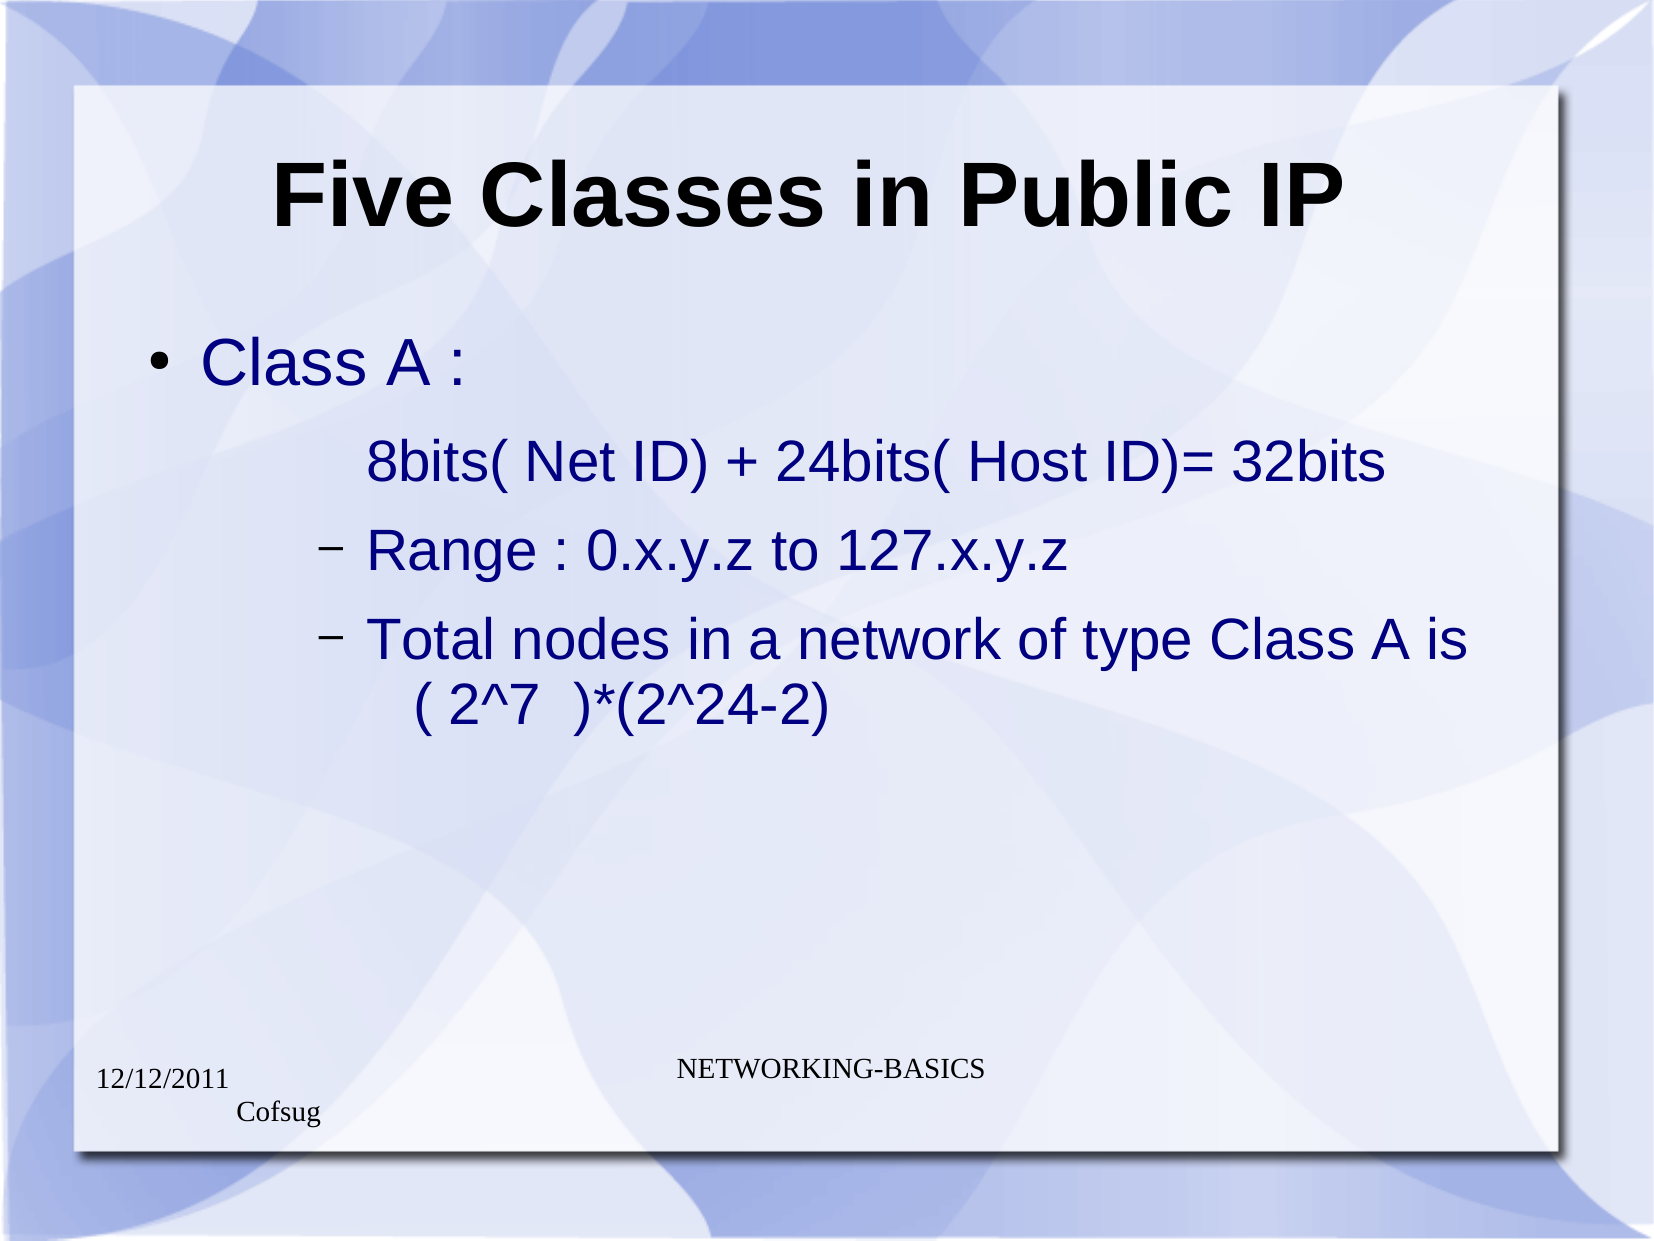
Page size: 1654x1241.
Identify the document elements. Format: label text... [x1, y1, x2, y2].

picture [0, 0, 1654, 1241]
title Five Classes in Public IP [82, 90, 1536, 298]
list Class A : 8bits( Net ID) + 24bits( Host ID)= 32bits Range : 0.x.y.z to 127.x.y.z Total nodes in a network of type Class A is ( 2^7 )*(2^24-2) [129, 324, 1489, 1217]
